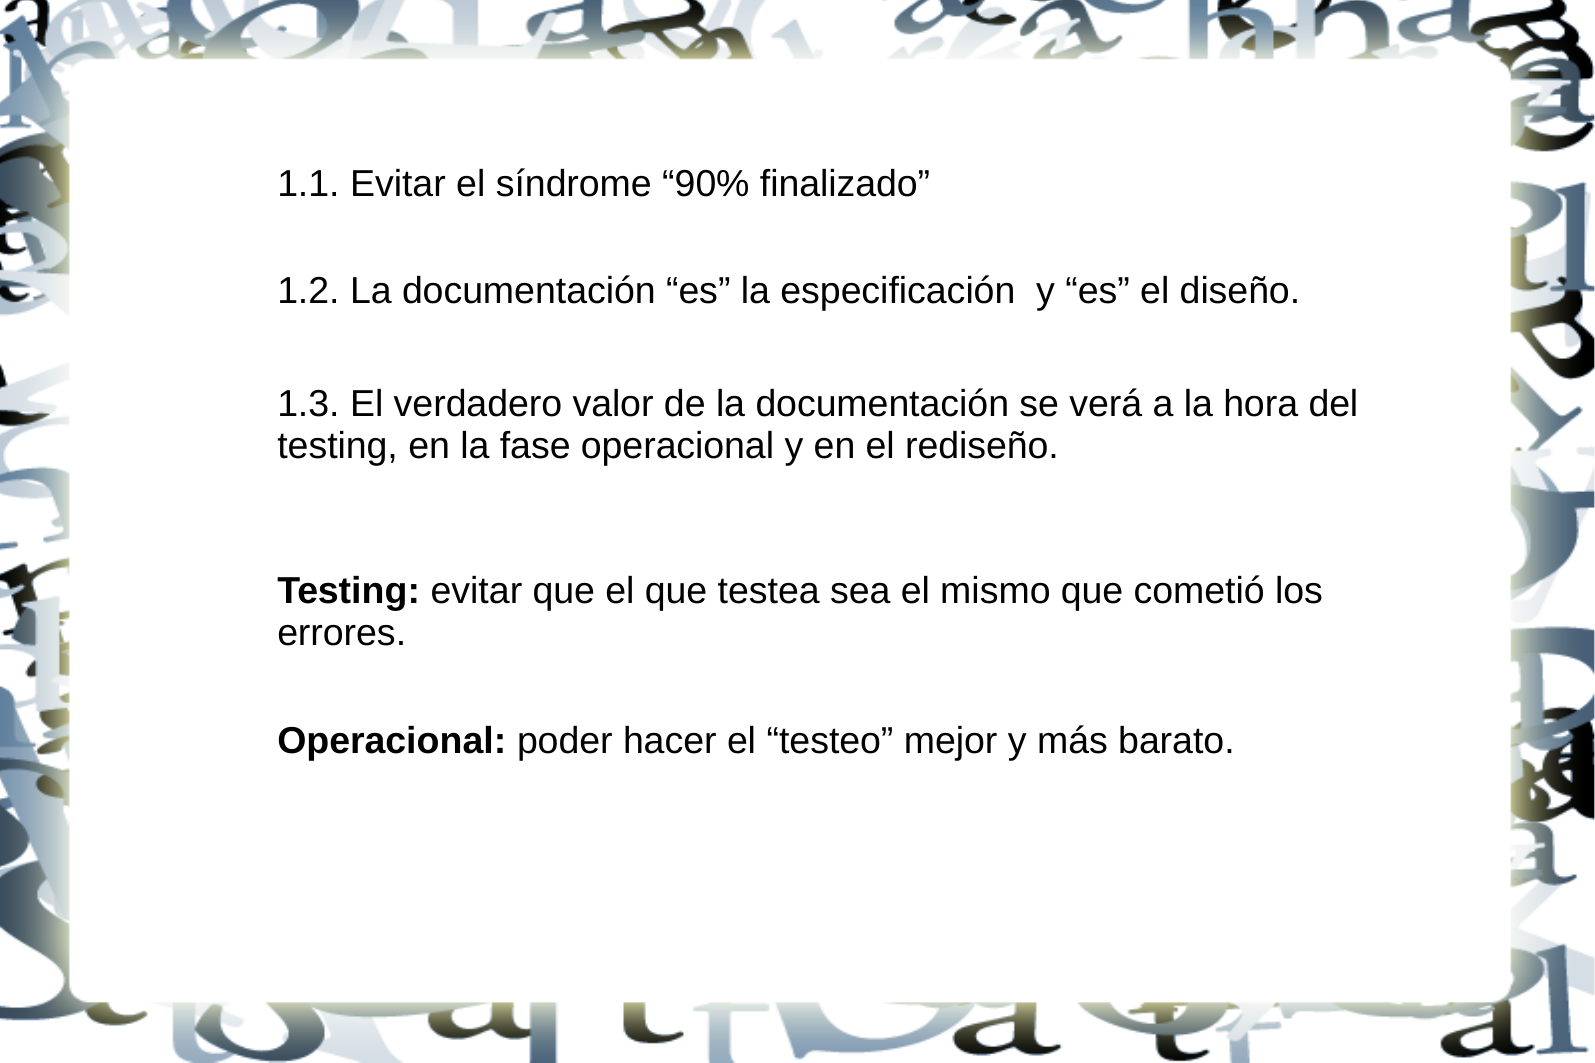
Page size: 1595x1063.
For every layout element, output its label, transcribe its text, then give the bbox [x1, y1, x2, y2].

text_box Operacional: poder hacer el “testeo” mejor y más barato. [262, 712, 1388, 776]
text_box 1.2. La documentación “es” la especificación y “es” el diseño. [262, 262, 1388, 324]
text_box Testing: evitar que el que testea sea el mismo que cometió los errores. [262, 562, 1388, 673]
text_box 1.1. Evitar el síndrome “90% finalizado” [262, 154, 1388, 217]
picture [0, 0, 1595, 1063]
text_box 1.3. El verdadero valor de la documentación se verá a la hora del testing, en la fase operacional y en el rediseño. [262, 375, 1388, 483]
